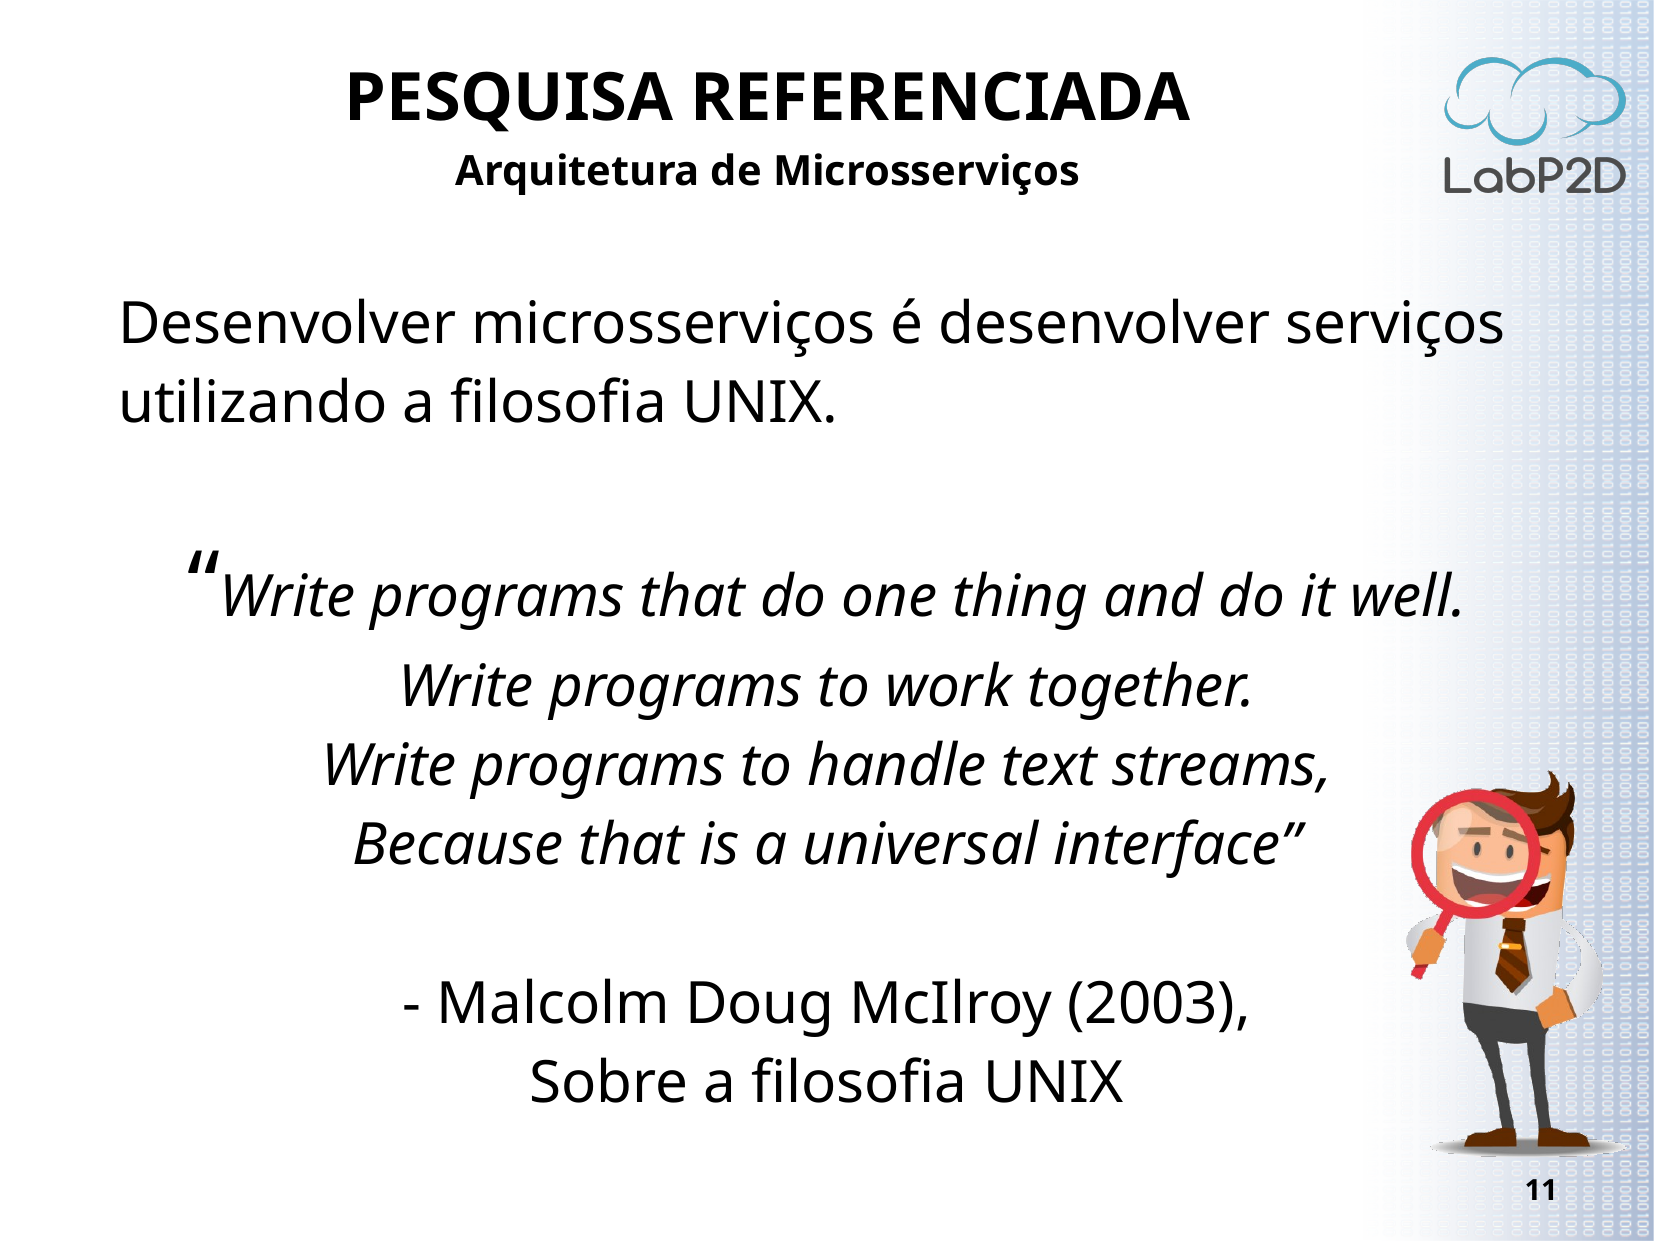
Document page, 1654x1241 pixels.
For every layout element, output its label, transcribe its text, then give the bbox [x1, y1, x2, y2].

picture [1278, 1, 1654, 1241]
subtitle Desenvolver microsserviços é desenvolver serviços utilizando a filosofia UNIX. “Write programs that do one thing and do it well. Write programs to work together. Write programs to handle text streams, Because that is a universal interface” - Malcolm Doug McIlroy (2003), Sobre a filosofia UNIX [82, 290, 1571, 1111]
title PESQUISA REFERENCIADA Arquitetura de Microsserviços [82, 19, 1453, 227]
